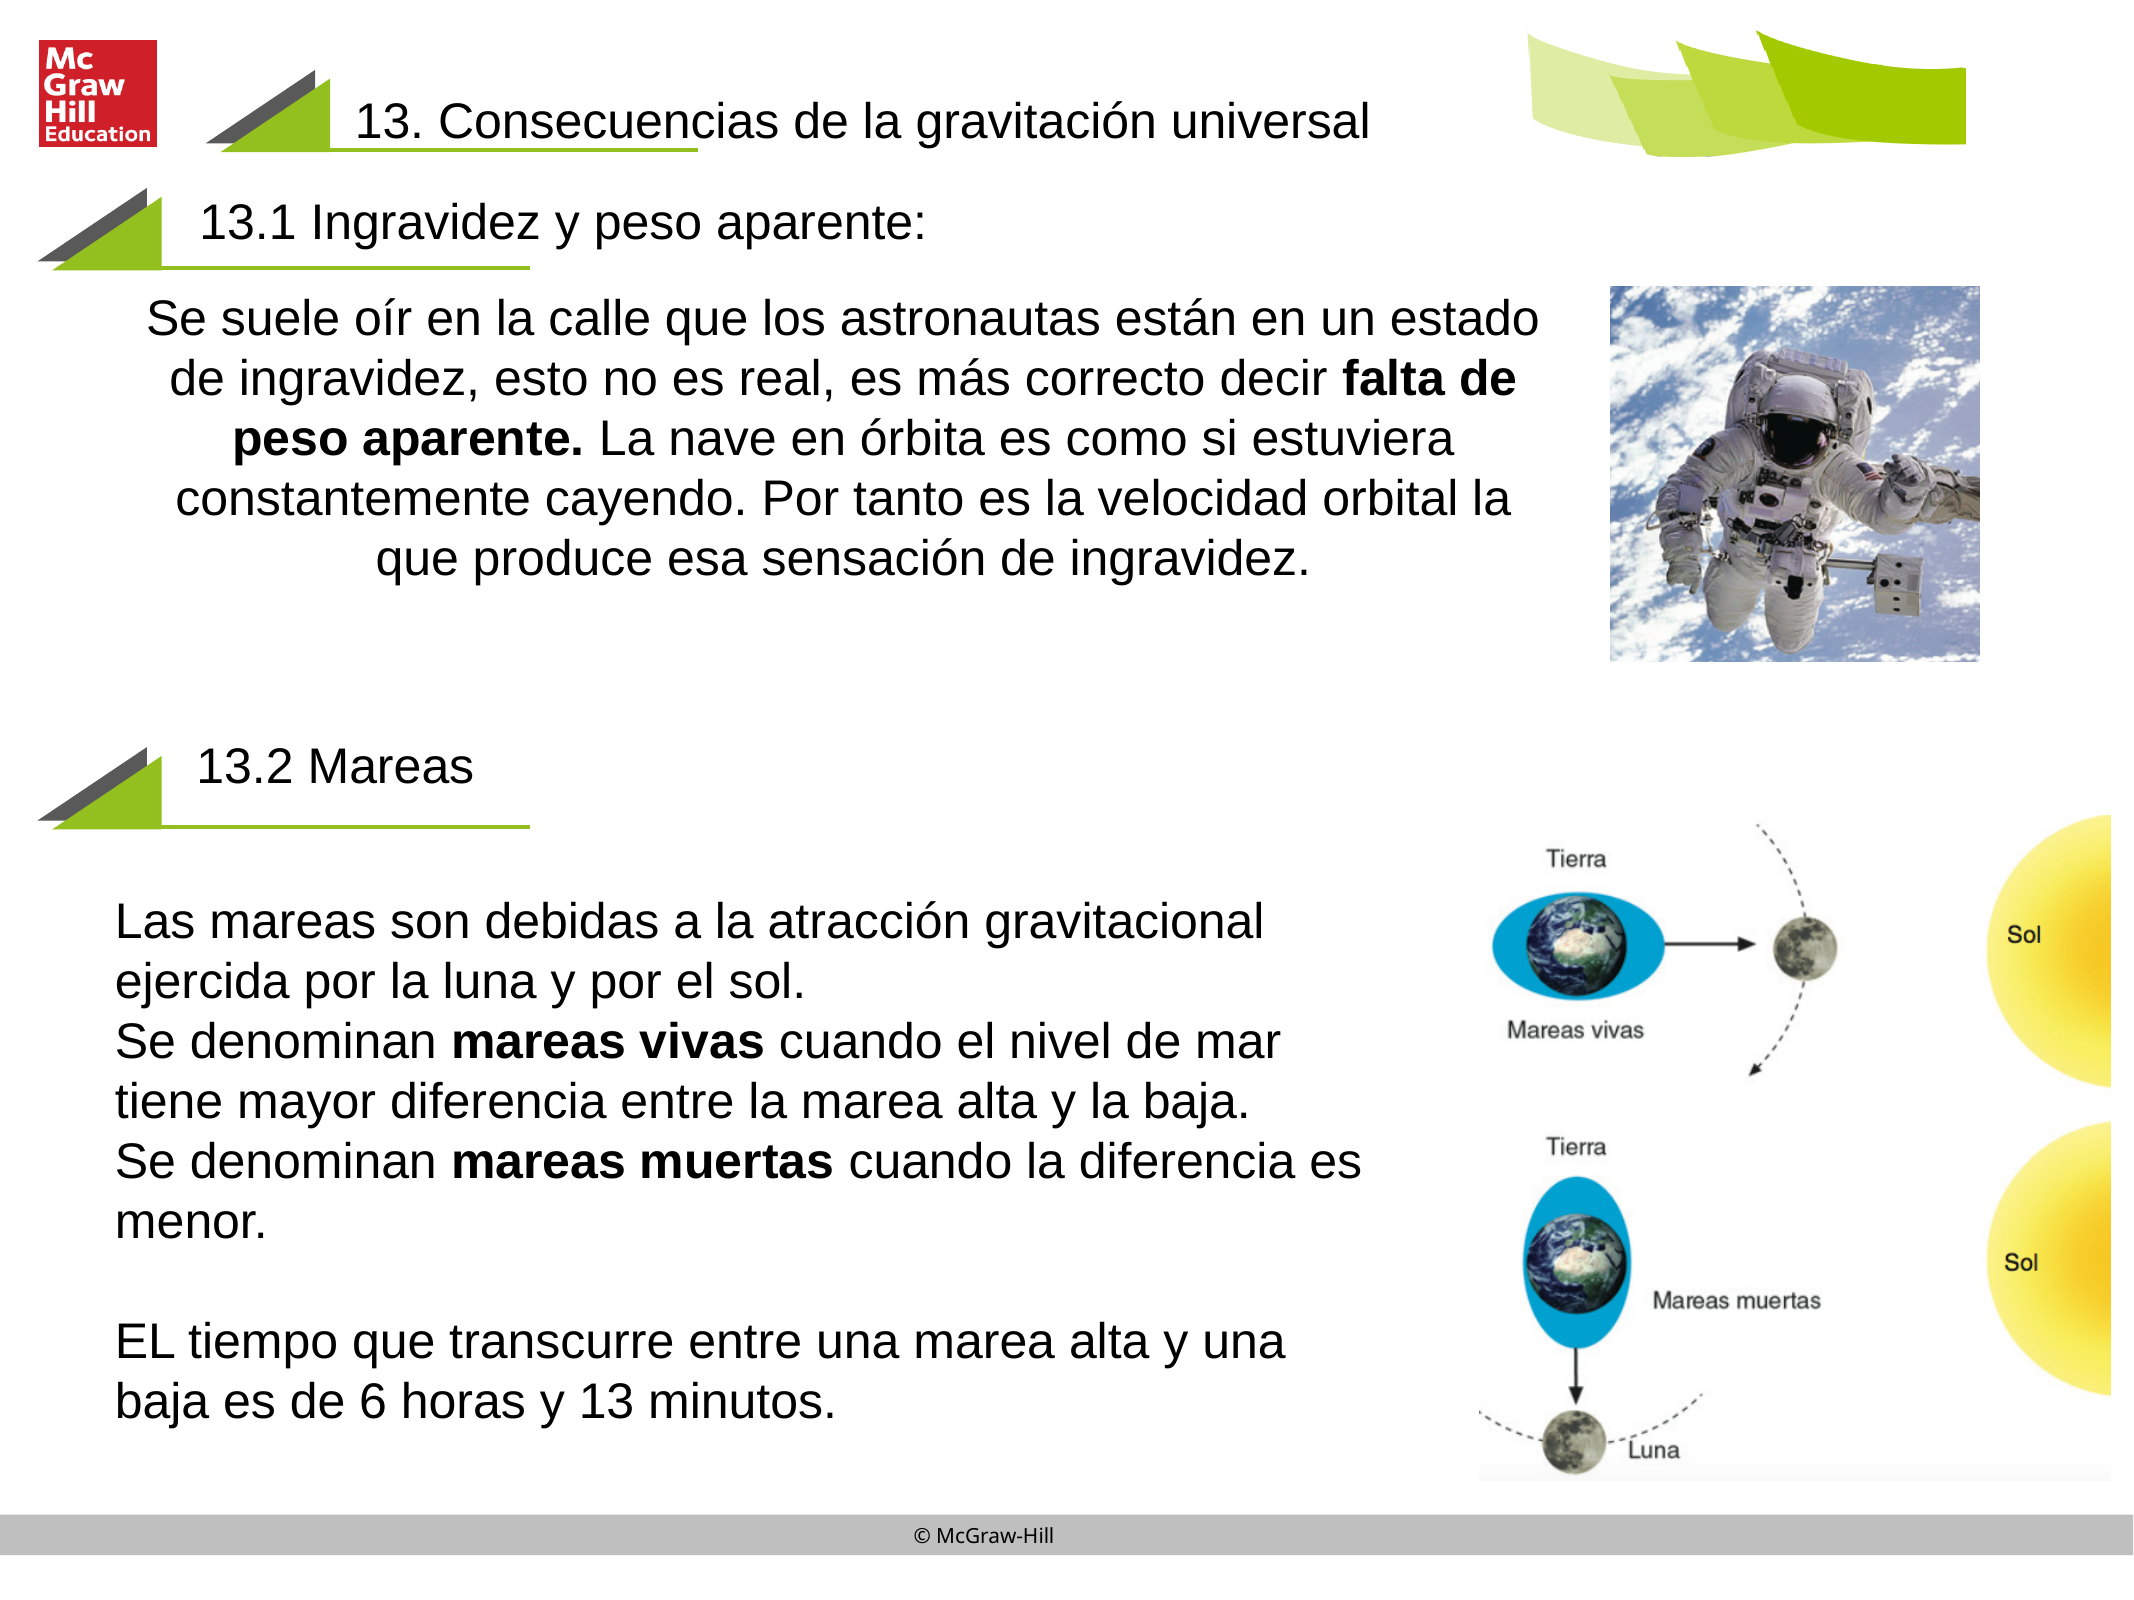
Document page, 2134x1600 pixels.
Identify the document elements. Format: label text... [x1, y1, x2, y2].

text_box [37, 747, 162, 830]
picture [39, 40, 157, 147]
text_box 13. Consecuencias de la gravitación universal [346, 79, 1380, 157]
text_box 13.1 Ingravidez y peso aparente: [190, 181, 936, 259]
text_box 13.2 Mareas [188, 725, 483, 802]
text_box [205, 69, 331, 153]
picture [1387, 30, 1966, 157]
picture [1479, 815, 2111, 1481]
text_box Las mareas son debidas a la atracción gravitacional ejercida por la luna y por el sol. Se denominan mareas vivas cuando el nivel de mar tiene mayor diferencia entre la marea alta y la baja. Se denominan mareas muertas cuando la diferencia es menor. EL tiempo que transcurre entre una marea alta y una baja es de 6 horas y 13 minutos. [106, 879, 1386, 1437]
picture [1610, 286, 1980, 662]
text_box [0, 1514, 2134, 1556]
text_box [37, 187, 162, 271]
text_box Se suele oír en la calle que los astronautas están en un estado de ingravidez, esto no es real, es más correcto decir falta de peso aparente. La nave en órbita es como si estuviera constantemente cayendo. Por tanto es la velocidad orbital la que produce esa sensación de ingravidez. [132, 276, 1555, 594]
text_box © McGraw-Hill [707, 1514, 1261, 1555]
